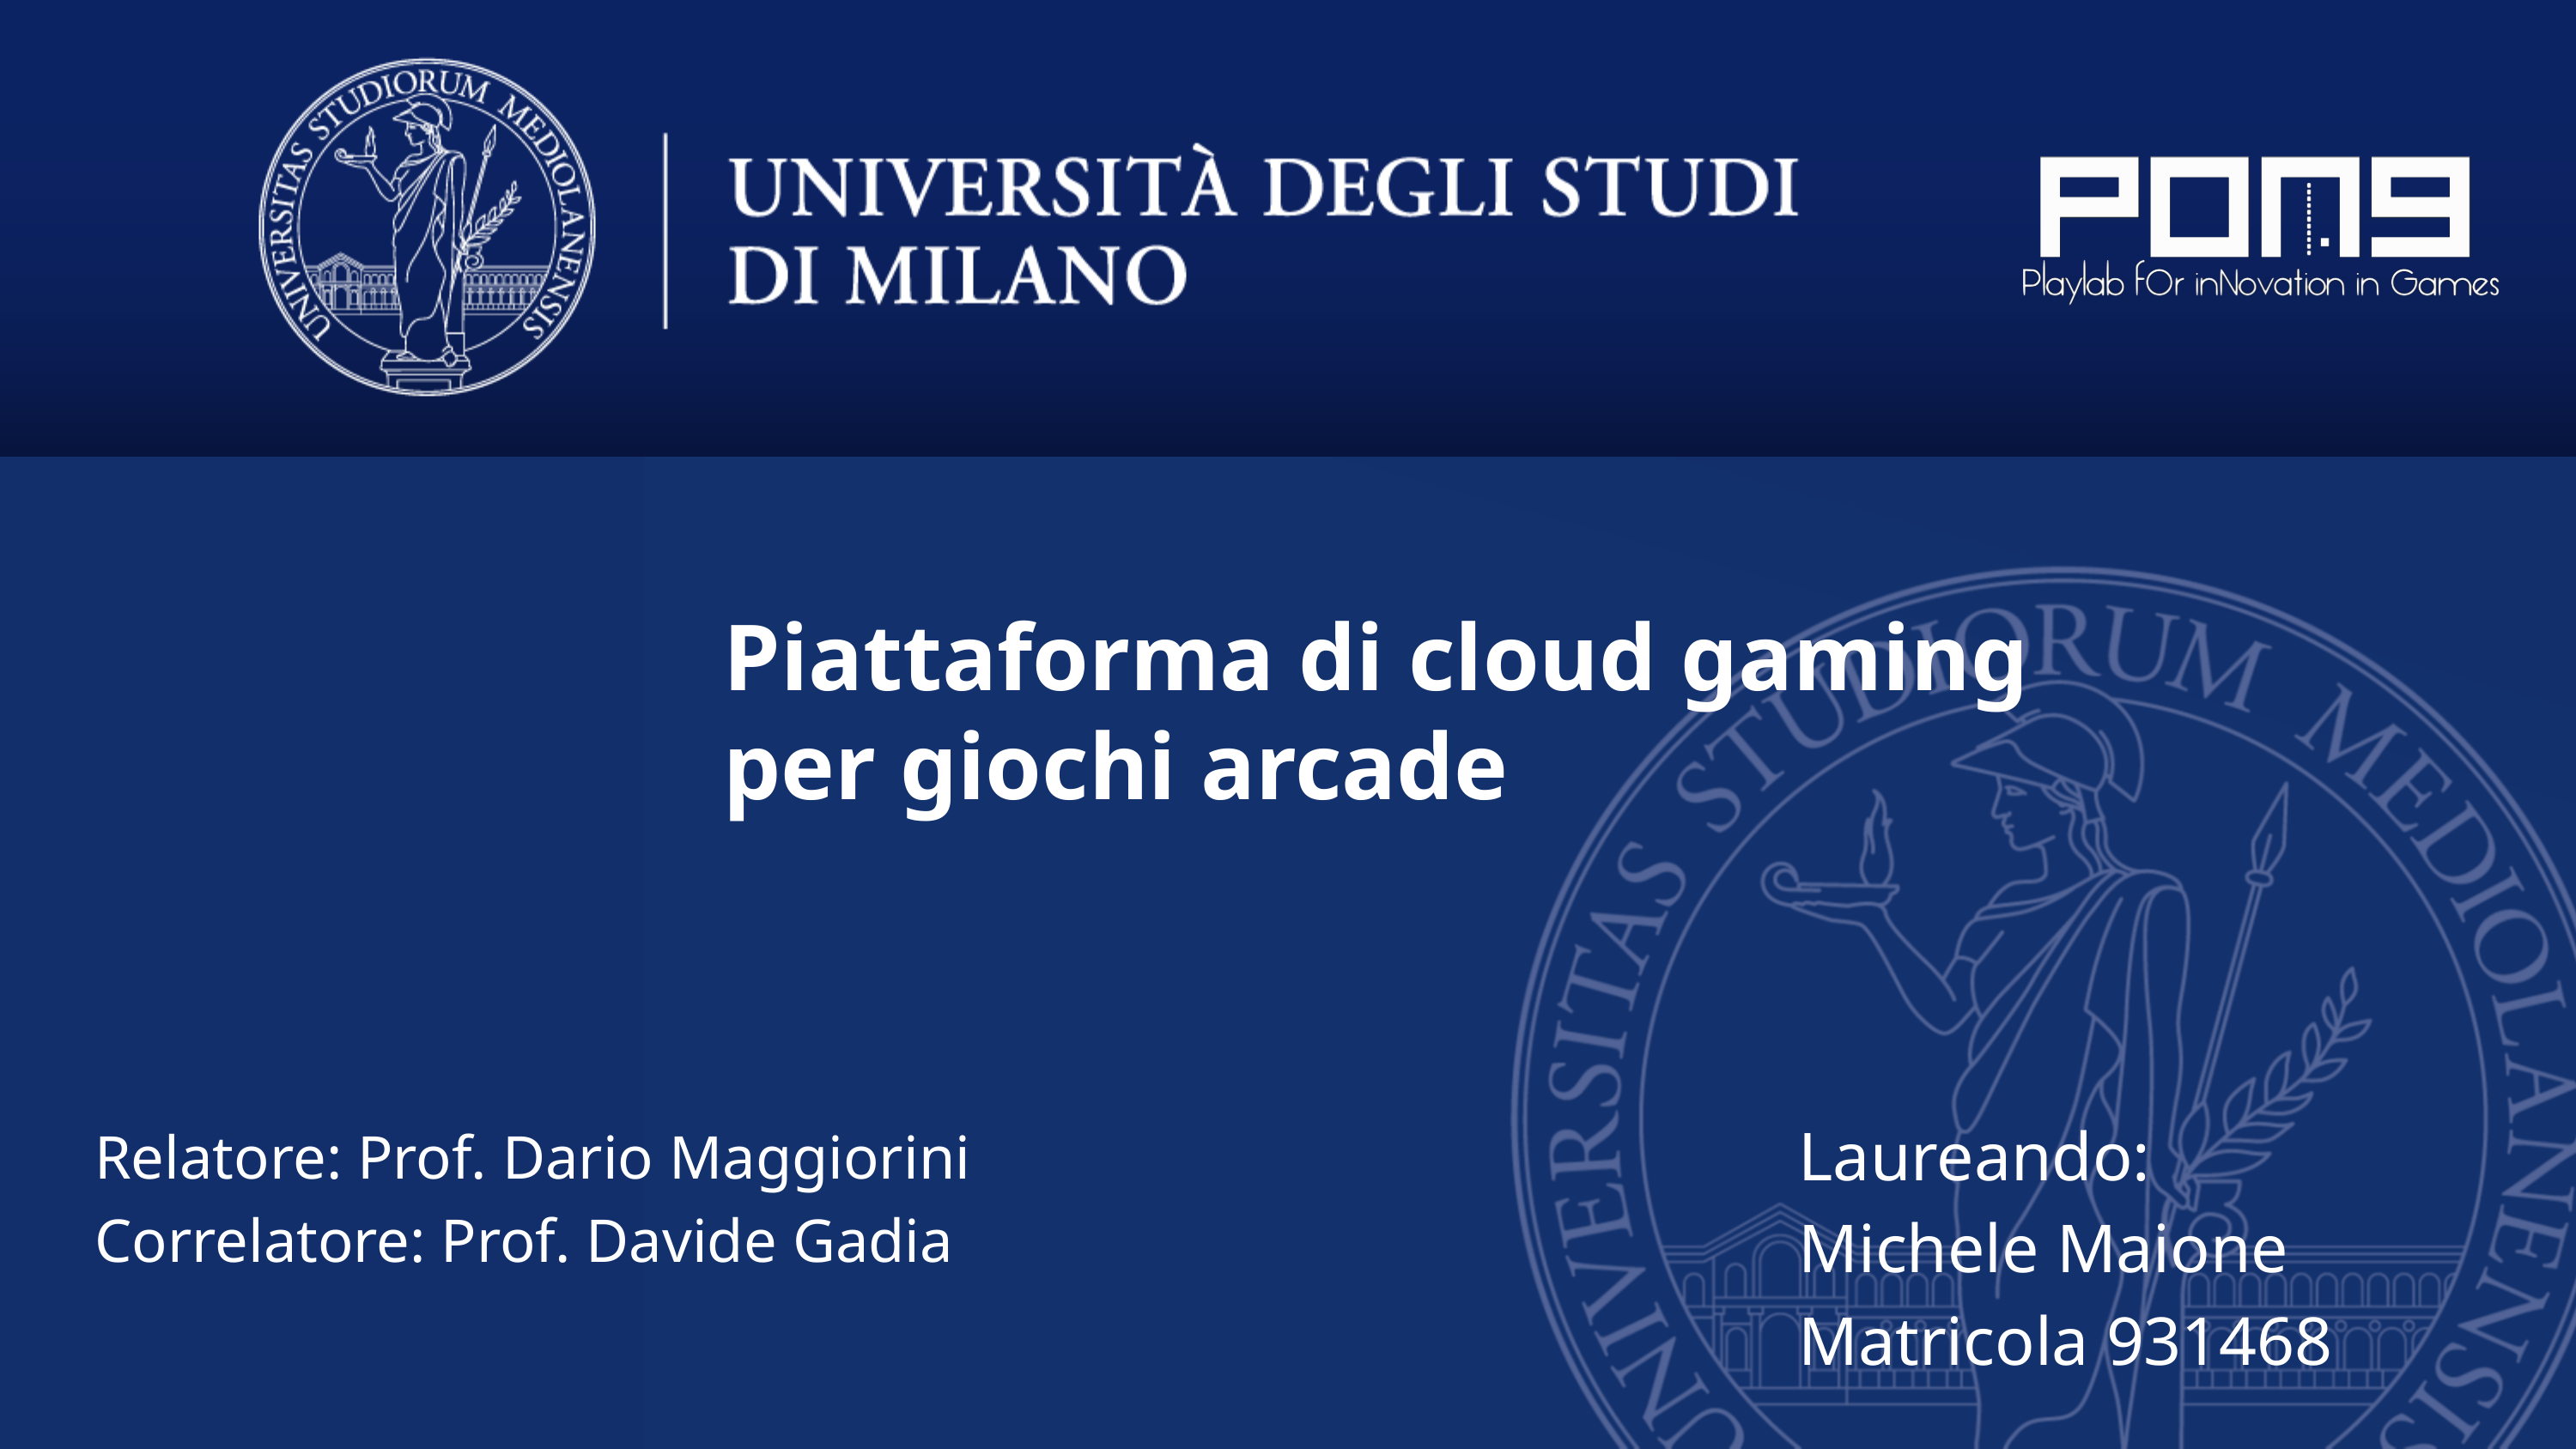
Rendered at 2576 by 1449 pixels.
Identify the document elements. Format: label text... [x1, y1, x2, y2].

text_box Relatore: Prof. Dario Maggiorini Correlatore: Prof. Davide Gadia [70, 1108, 1408, 1262]
picture [0, 0, 2576, 1449]
title Piattaforma di cloud gaming per giochi arcade [700, 587, 2576, 895]
text_box Laureando: Michele Maione Matricola 931468 [1775, 1103, 2544, 1337]
